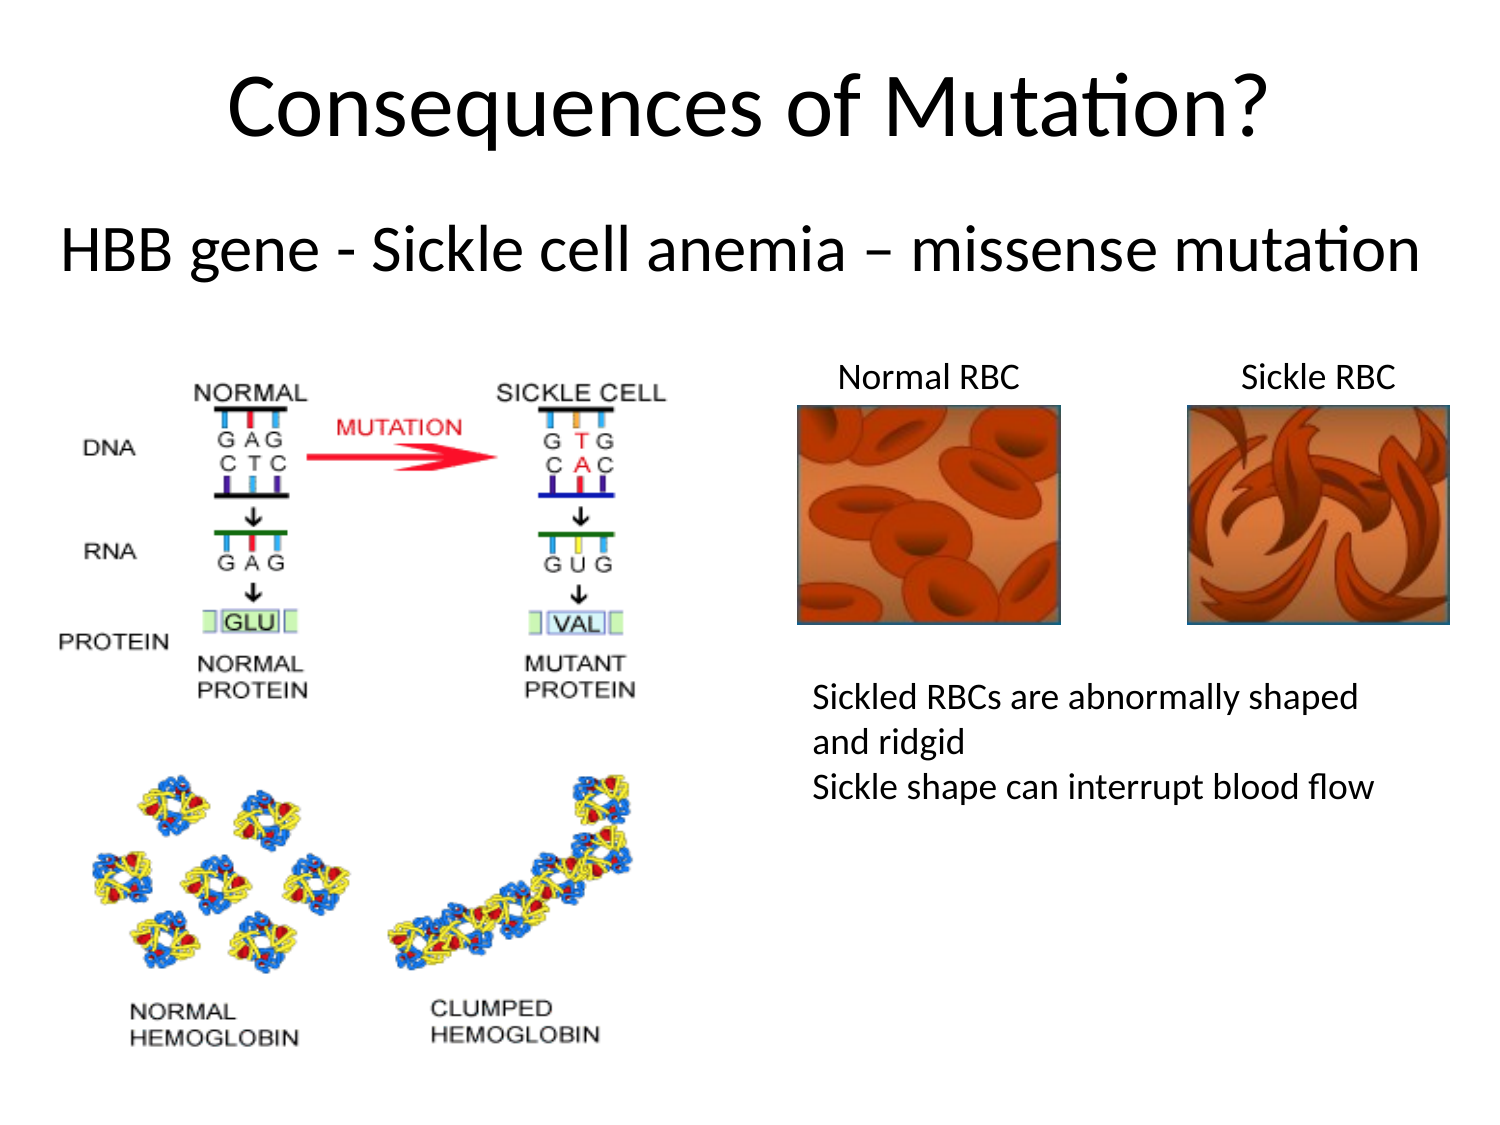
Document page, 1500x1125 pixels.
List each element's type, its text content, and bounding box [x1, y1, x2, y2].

picture [0, 325, 1061, 1069]
text_box HBB gene - Sickle cell anemia – missense mutation [0, 197, 1483, 293]
title Consequences of Mutation? [75, 5, 1425, 194]
text_box Sickle RBC [1187, 344, 1450, 405]
text_box Normal RBC [797, 344, 1061, 405]
text_box Sickled RBCs are abnormally shaped and ridgid Sickle shape can interrupt blood flow [797, 664, 1425, 815]
picture [1187, 405, 1450, 625]
